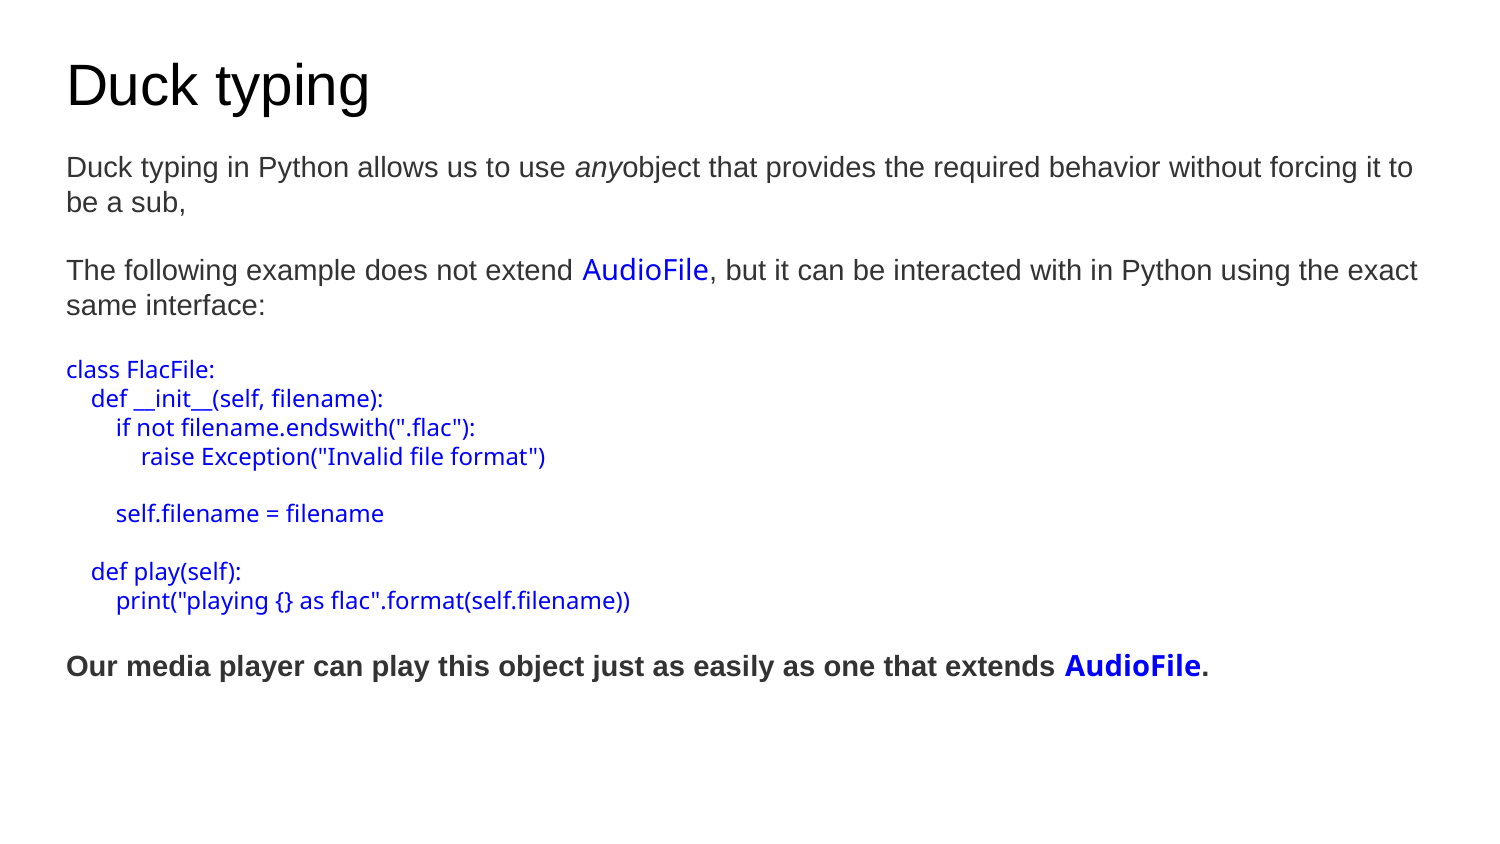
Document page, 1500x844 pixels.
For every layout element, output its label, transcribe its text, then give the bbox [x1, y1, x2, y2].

title Duck typing [51, 31, 1449, 126]
list Duck typing in Python allows us to use anyobject that provides the required behavior without forcing it to be a sub, The following example does not extend AudioFile, but it can be interacted with in Python using the exact same interface: class FlacFile: def __init__(self, filename): if not filename.endswith(".flac"): raise Exception("Invalid file format") self.filename = filename def play(self): print("playing {} as flac".format(self.filename)) Our media player can play this object just as easily as one that extends AudioFile. [51, 133, 1449, 777]
